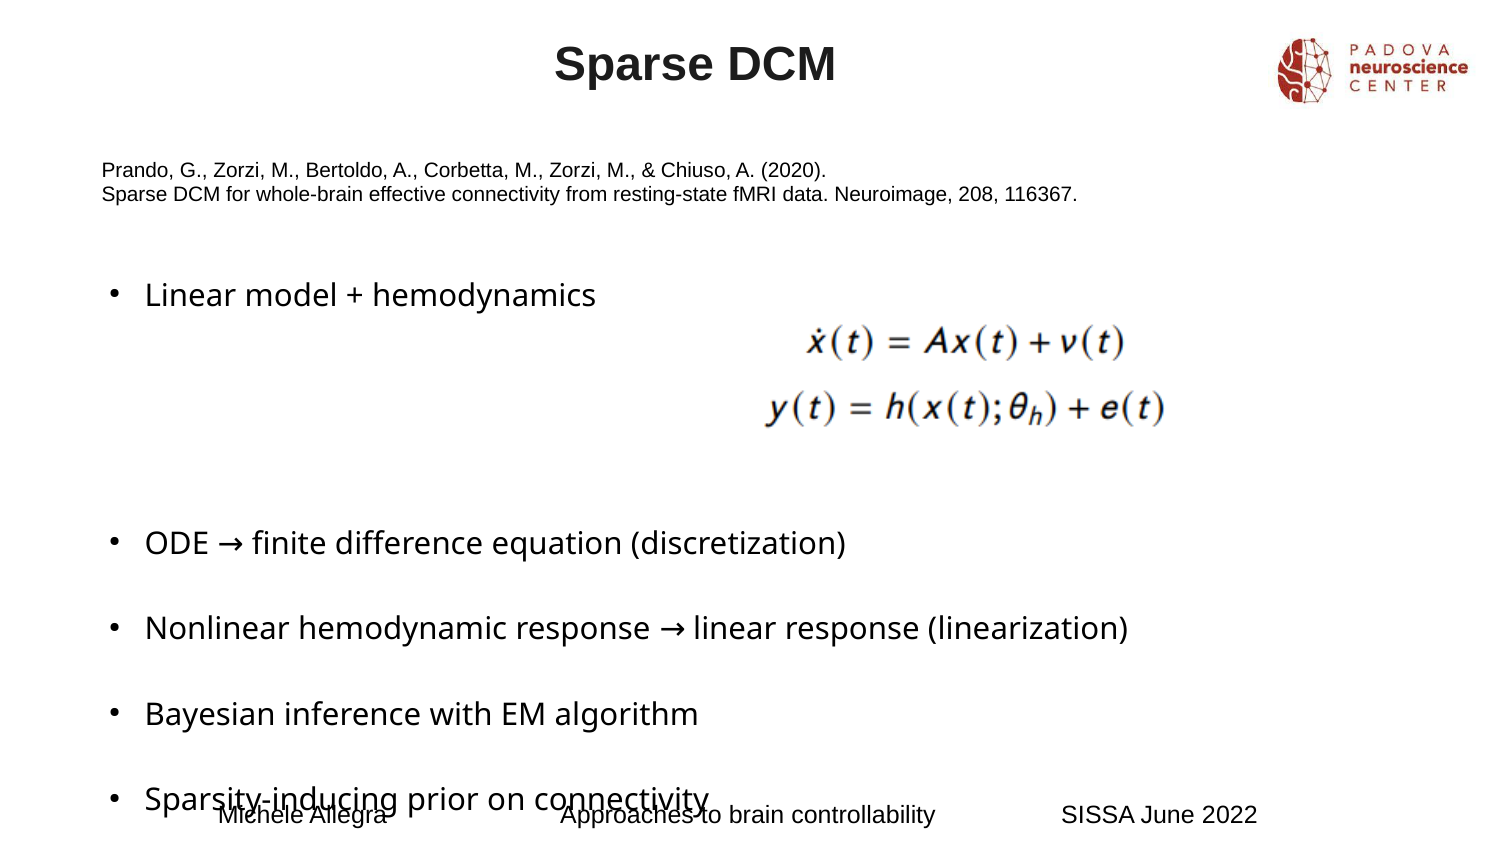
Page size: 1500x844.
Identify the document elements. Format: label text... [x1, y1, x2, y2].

text_box Prando, G., Zorzi, M., Bertoldo, A., Corbetta, M., Zorzi, M., & Chiuso, A. (2020). Sparse DCM for whole-brain effective connectivity from resting-state fMRI data. Neuroimage, 208, 116367. [86, 151, 1252, 237]
picture [699, 281, 1223, 466]
text_box Sparse DCM [15, 38, 1376, 141]
picture [1268, 10, 1476, 123]
text_box Linear model + hemodynamics ODE → finite difference equation (discretization) Nonlinear hemodynamic response → linear response (linearization) Bayesian inference with EM algorithm Sparsity-inducing prior on connectivity [94, 265, 1335, 747]
text_box Michele Allegra Approaches to brain controllability SISSA June 2022 [64, 788, 1415, 840]
